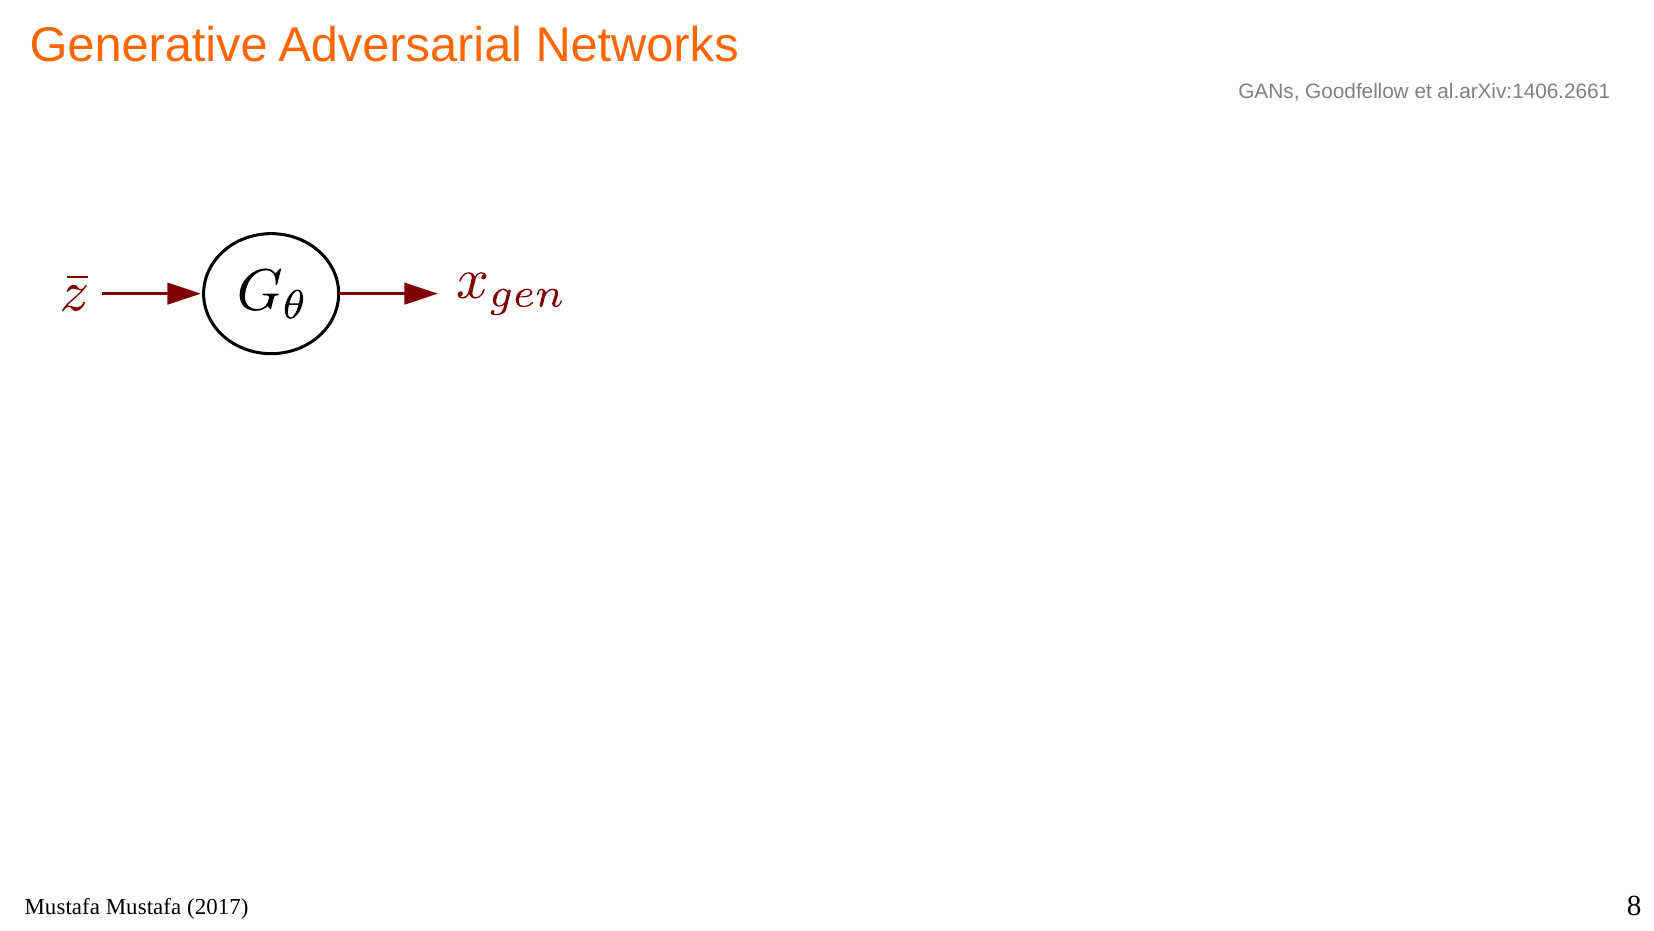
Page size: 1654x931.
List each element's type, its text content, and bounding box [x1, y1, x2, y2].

text_box [59, 276, 93, 312]
text_box [236, 268, 306, 319]
title Generative Adversarial Networks [29, 15, 1621, 74]
text_box [455, 272, 564, 316]
text_box GANs, Goodfellow et al.arXiv:1406.2661 [1223, 72, 1636, 111]
